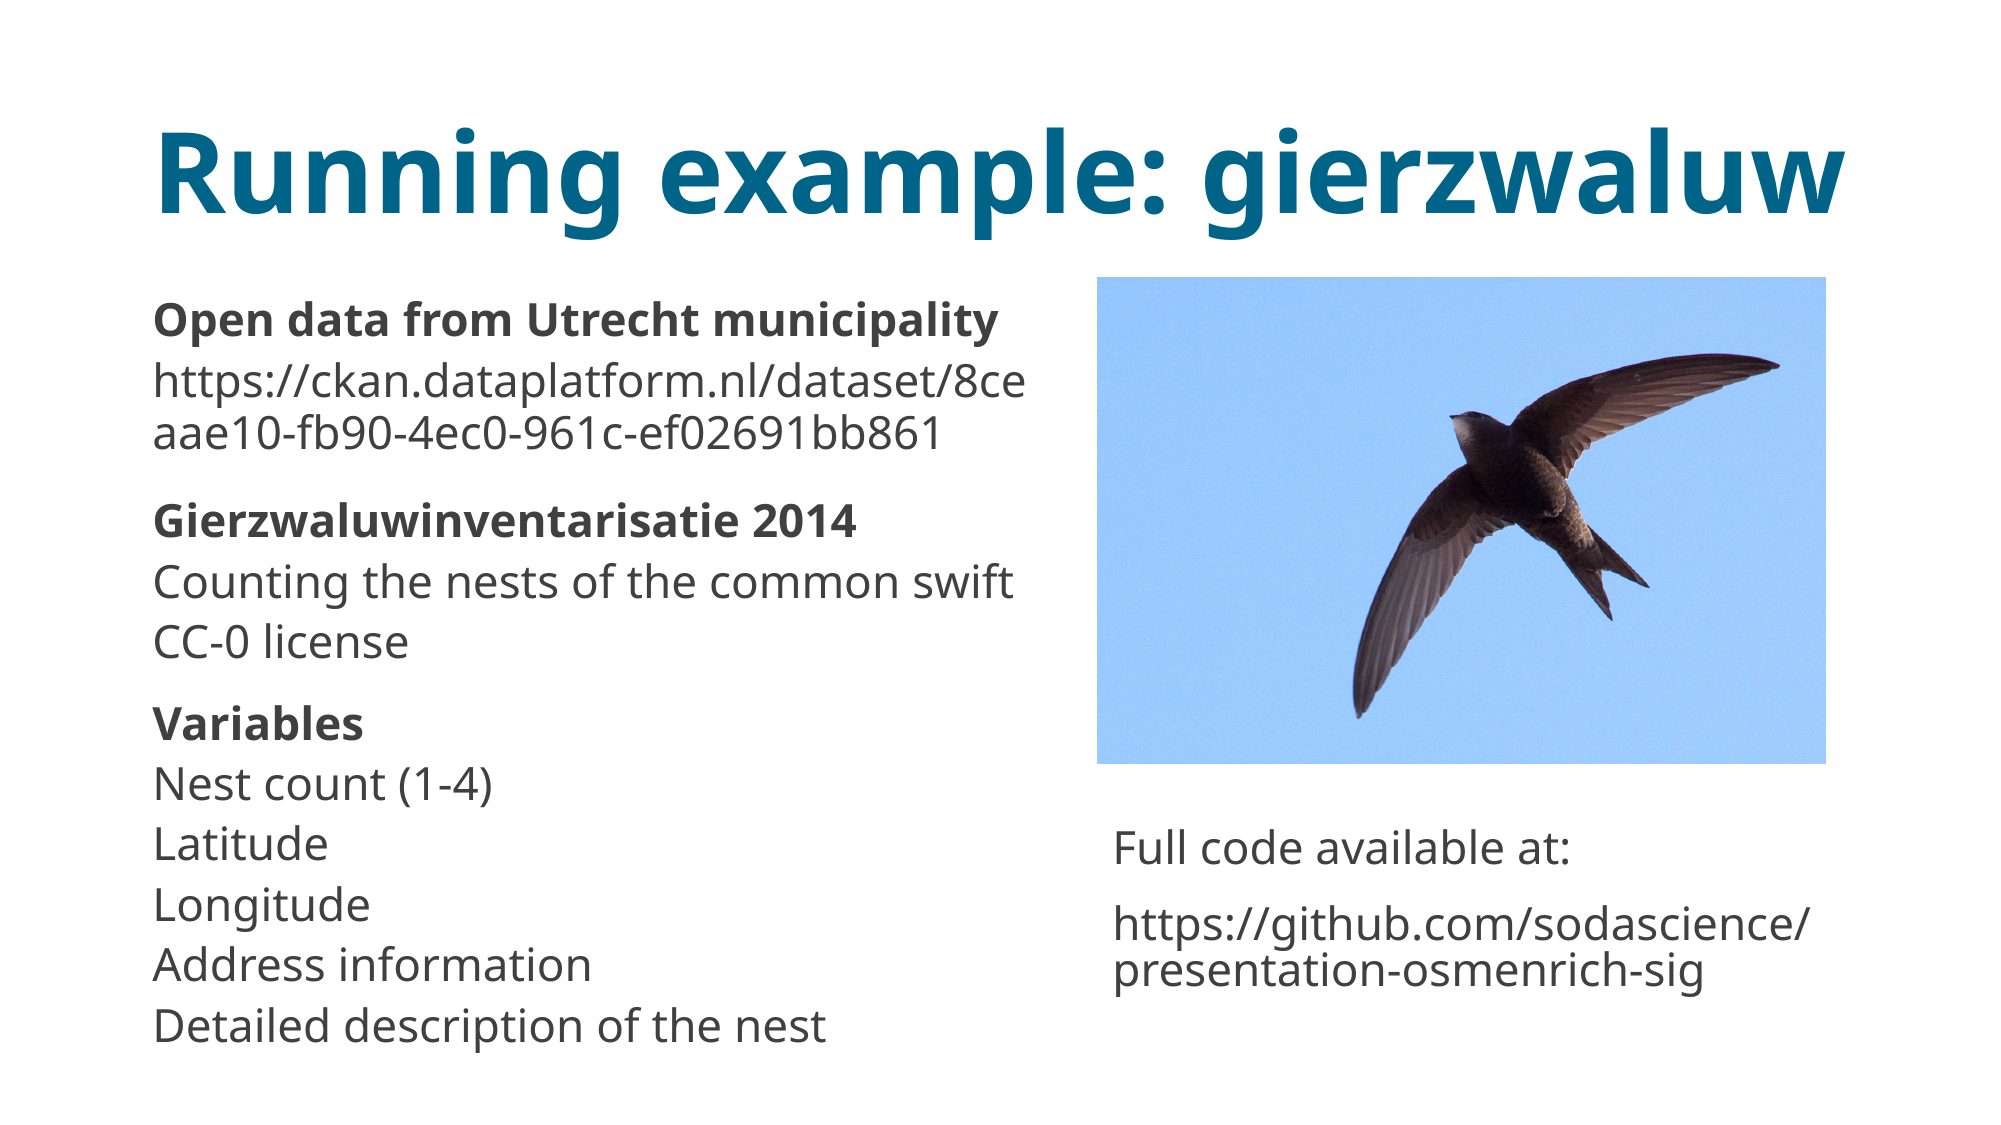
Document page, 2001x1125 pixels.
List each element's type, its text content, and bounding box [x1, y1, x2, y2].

text_box Full code available at: https://github.com/sodascience/presentation-osmenrich-sig [1097, 811, 1842, 1051]
list Open data from Utrecht municipality https://ckan.dataplatform.nl/dataset/8ceaae10-fb90-4ec0-961c-ef02691bb861 Gierzwaluwinventarisatie 2014 Counting the nests of the common swift CC-0 license Variables Nest count (1-4) Latitude Longitude Address information Detailed description of the nest [137, 277, 1065, 1066]
title Running example: gierzwaluw [137, 59, 1863, 278]
picture [1097, 277, 1826, 764]
